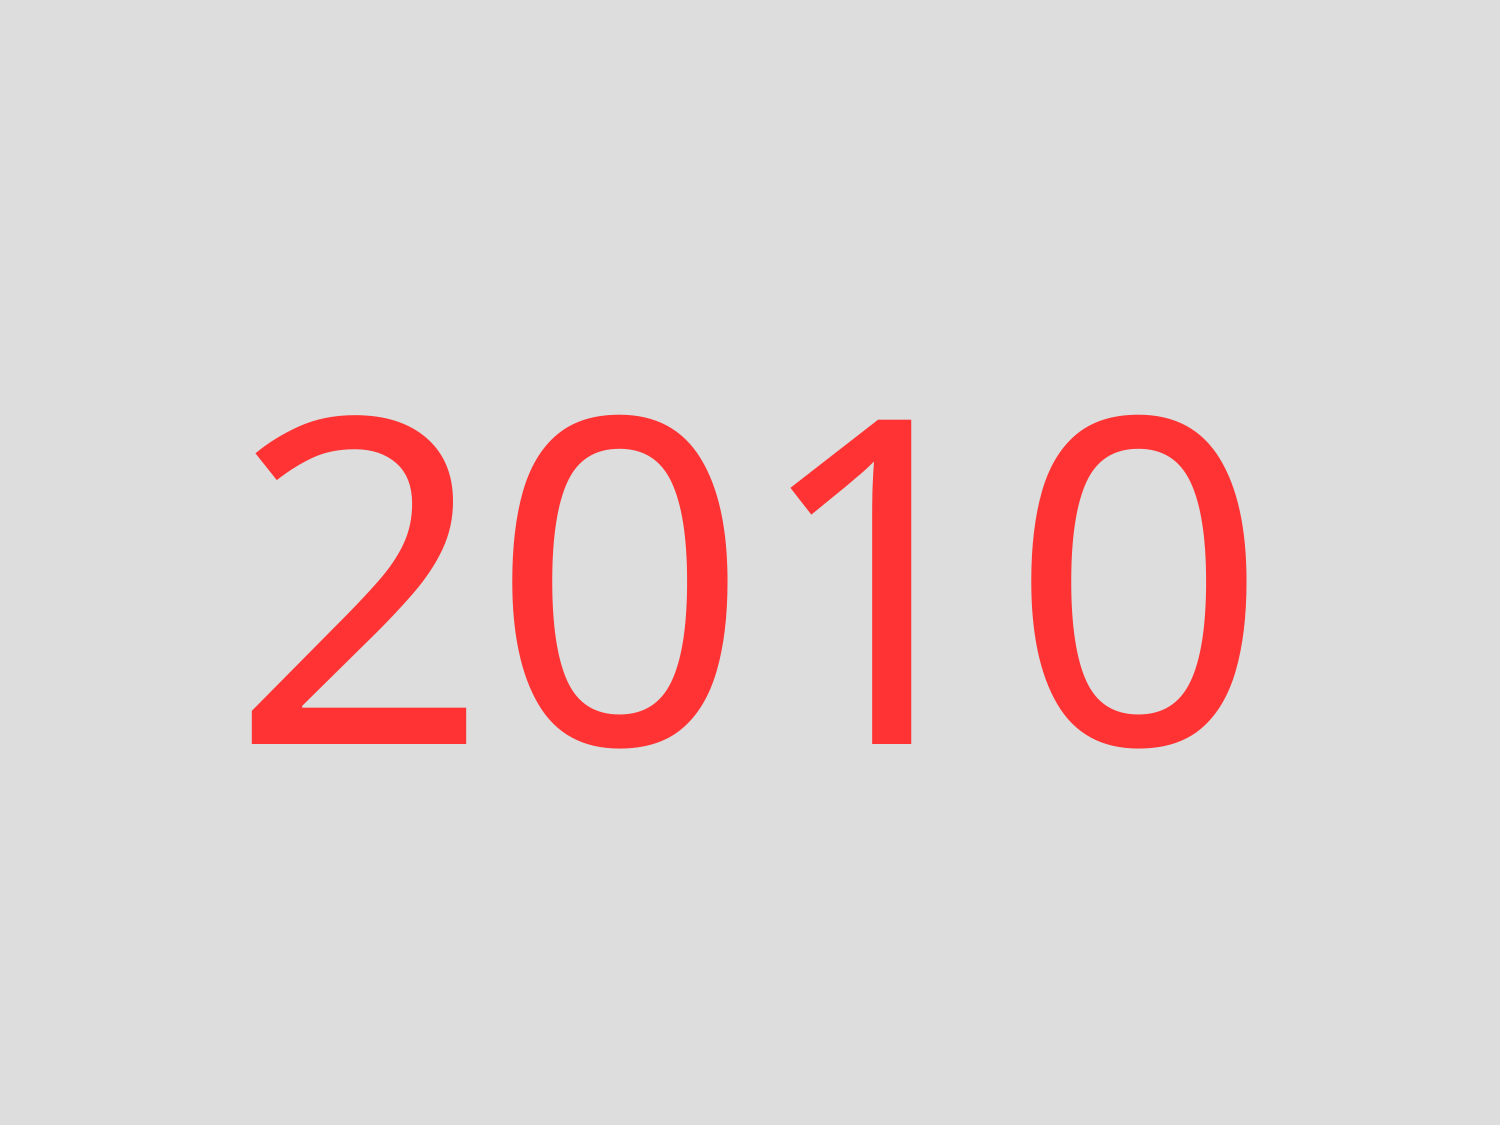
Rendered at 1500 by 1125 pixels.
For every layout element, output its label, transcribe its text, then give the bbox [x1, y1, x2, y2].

text_box 2010 [88, 314, 1412, 811]
